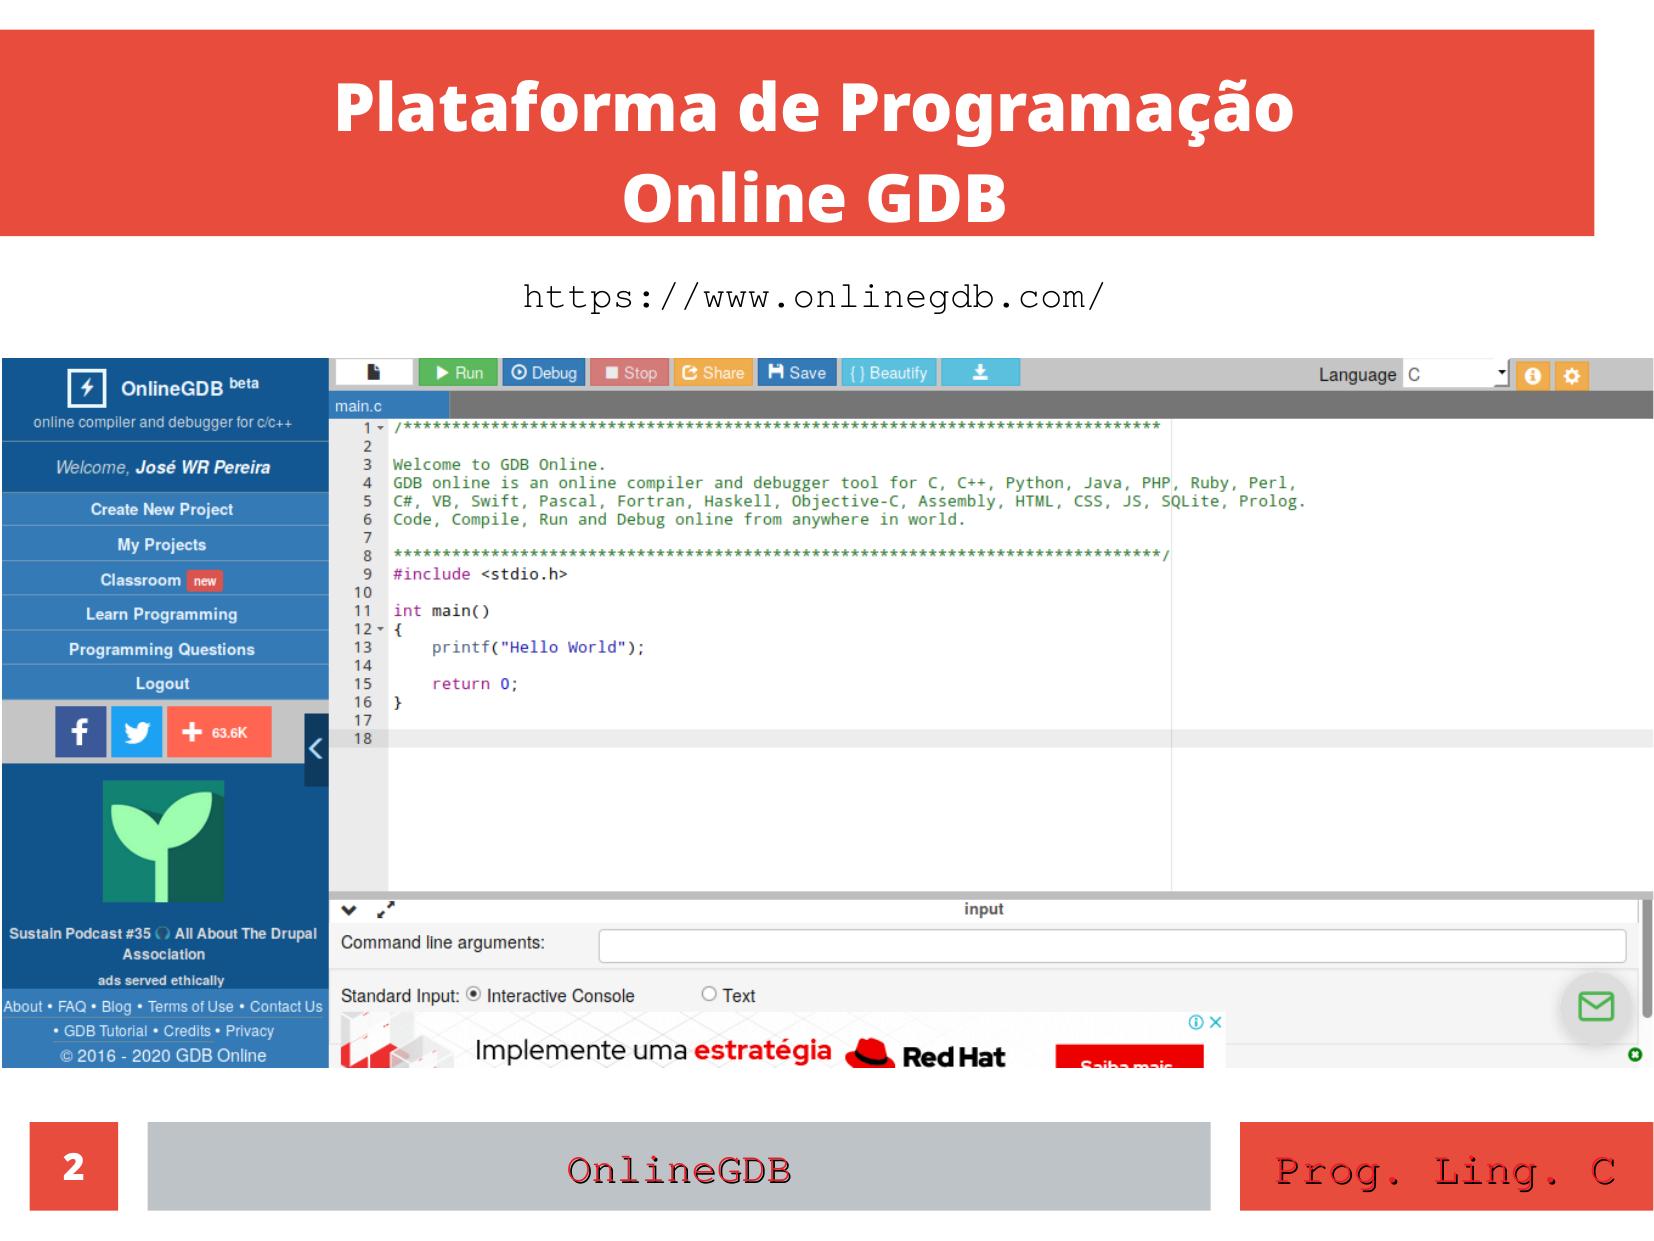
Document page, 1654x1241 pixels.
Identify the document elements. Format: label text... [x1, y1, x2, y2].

text_box https://www.onlinegdb.com/ [507, 264, 1123, 325]
text_box OnlineGDB [197, 1133, 1162, 1199]
title Plataforma de Programação Online GDB [283, 60, 1347, 243]
text_box Prog. Ling. C [1233, 1133, 1654, 1202]
picture [2, 358, 1654, 1068]
